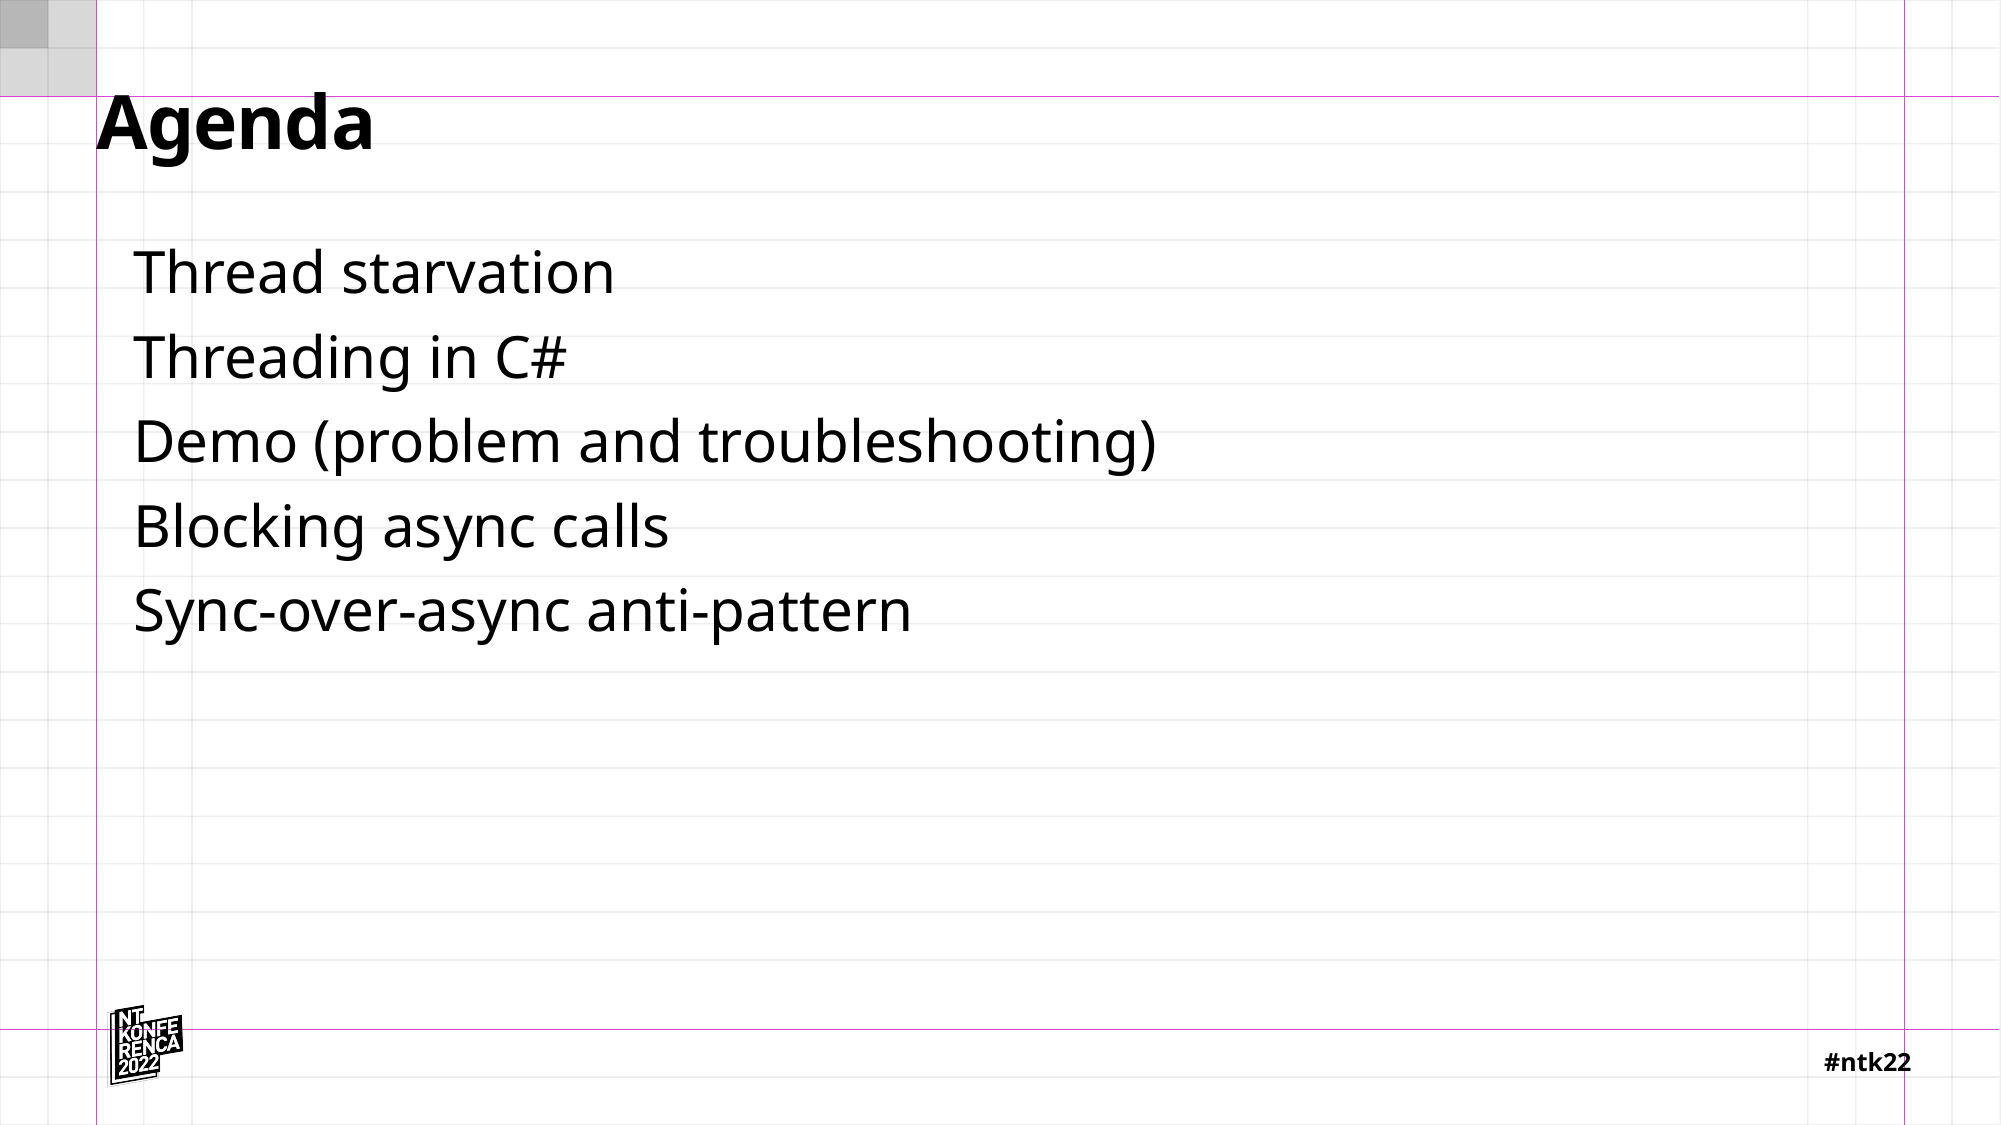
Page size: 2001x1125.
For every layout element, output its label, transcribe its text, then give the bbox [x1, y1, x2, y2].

list Thread starvation Threading in C# Demo (problem and troubleshooting) Blocking async calls Sync-over-async anti-pattern [95, 235, 1904, 734]
title Agenda [96, 75, 1904, 166]
